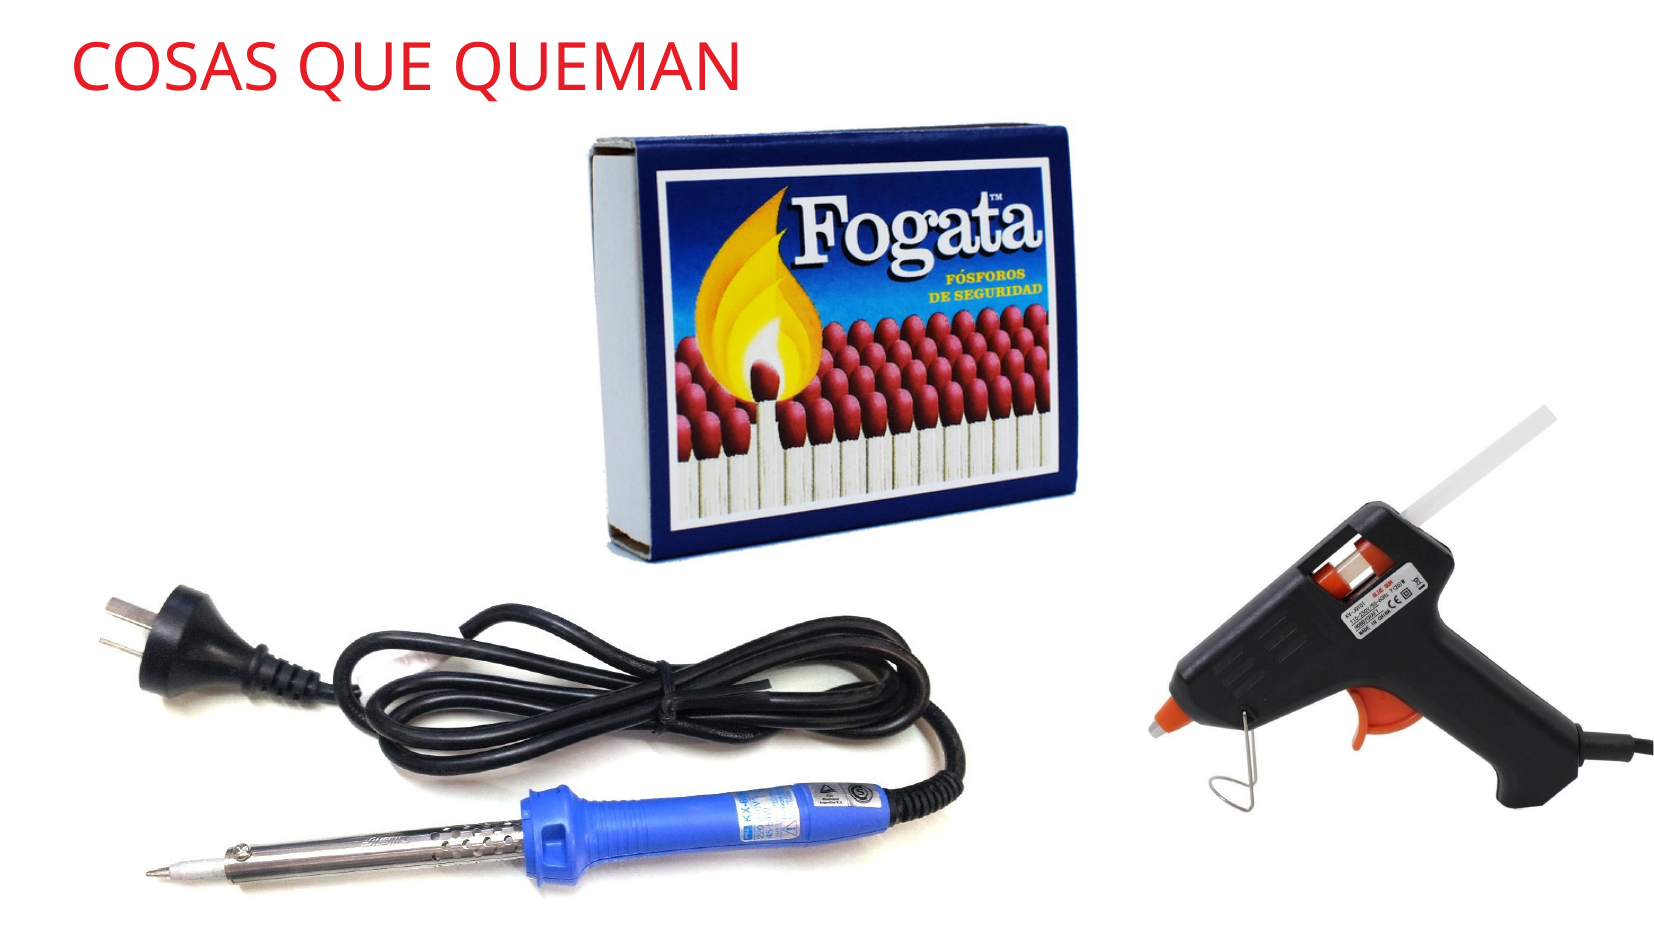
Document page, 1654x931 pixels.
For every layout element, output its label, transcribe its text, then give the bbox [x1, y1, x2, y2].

title COSAS QUE QUEMAN [70, 11, 1347, 118]
picture [79, 118, 1654, 916]
